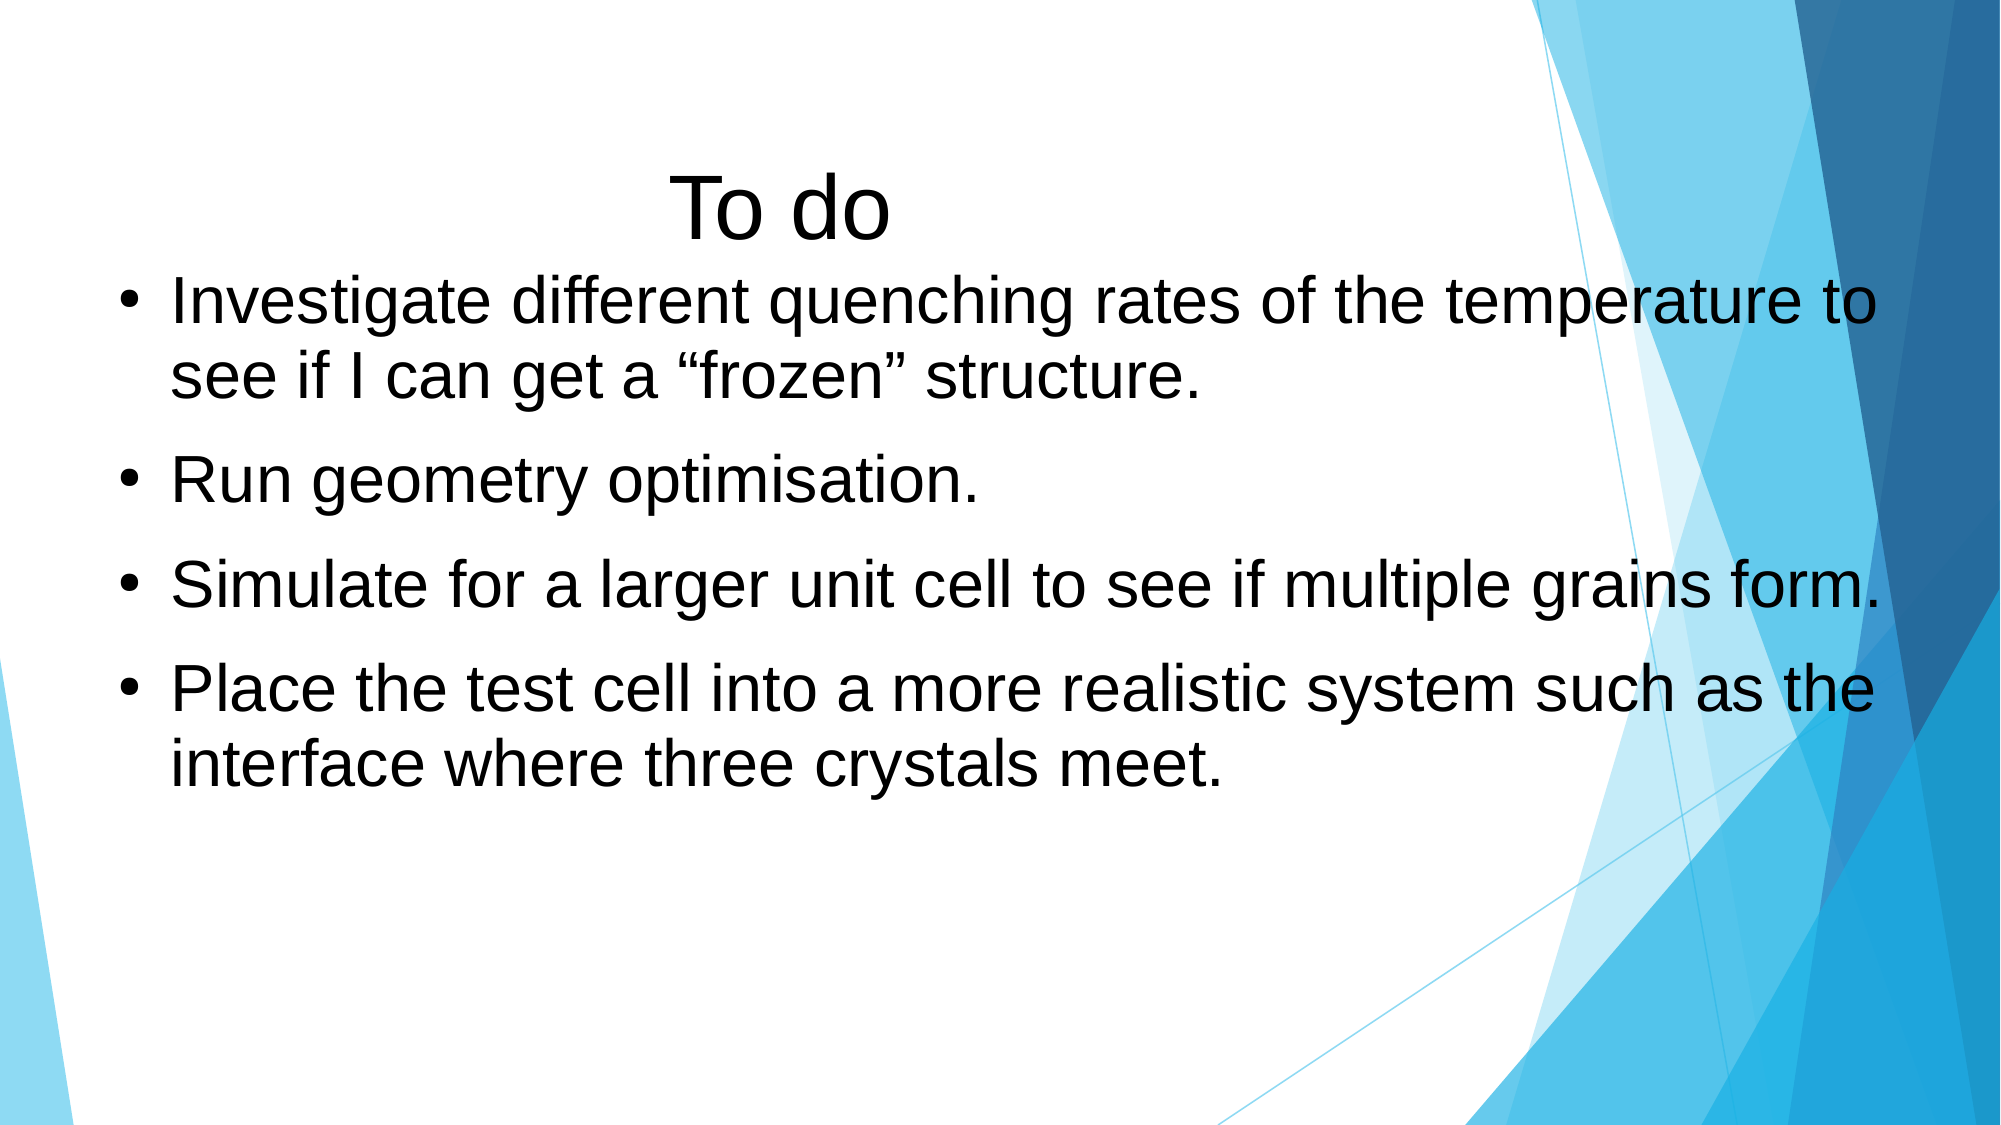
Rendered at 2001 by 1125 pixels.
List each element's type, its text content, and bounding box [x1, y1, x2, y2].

title To do [111, 99, 1522, 263]
list Investigate different quenching rates of the temperature to see if I can get a “frozen” structure. Run geometry optimisation. Simulate for a larger unit cell to see if multiple grains form. Place the test cell into a more realistic system such as the interface where three crystals meet. [99, 263, 1900, 916]
